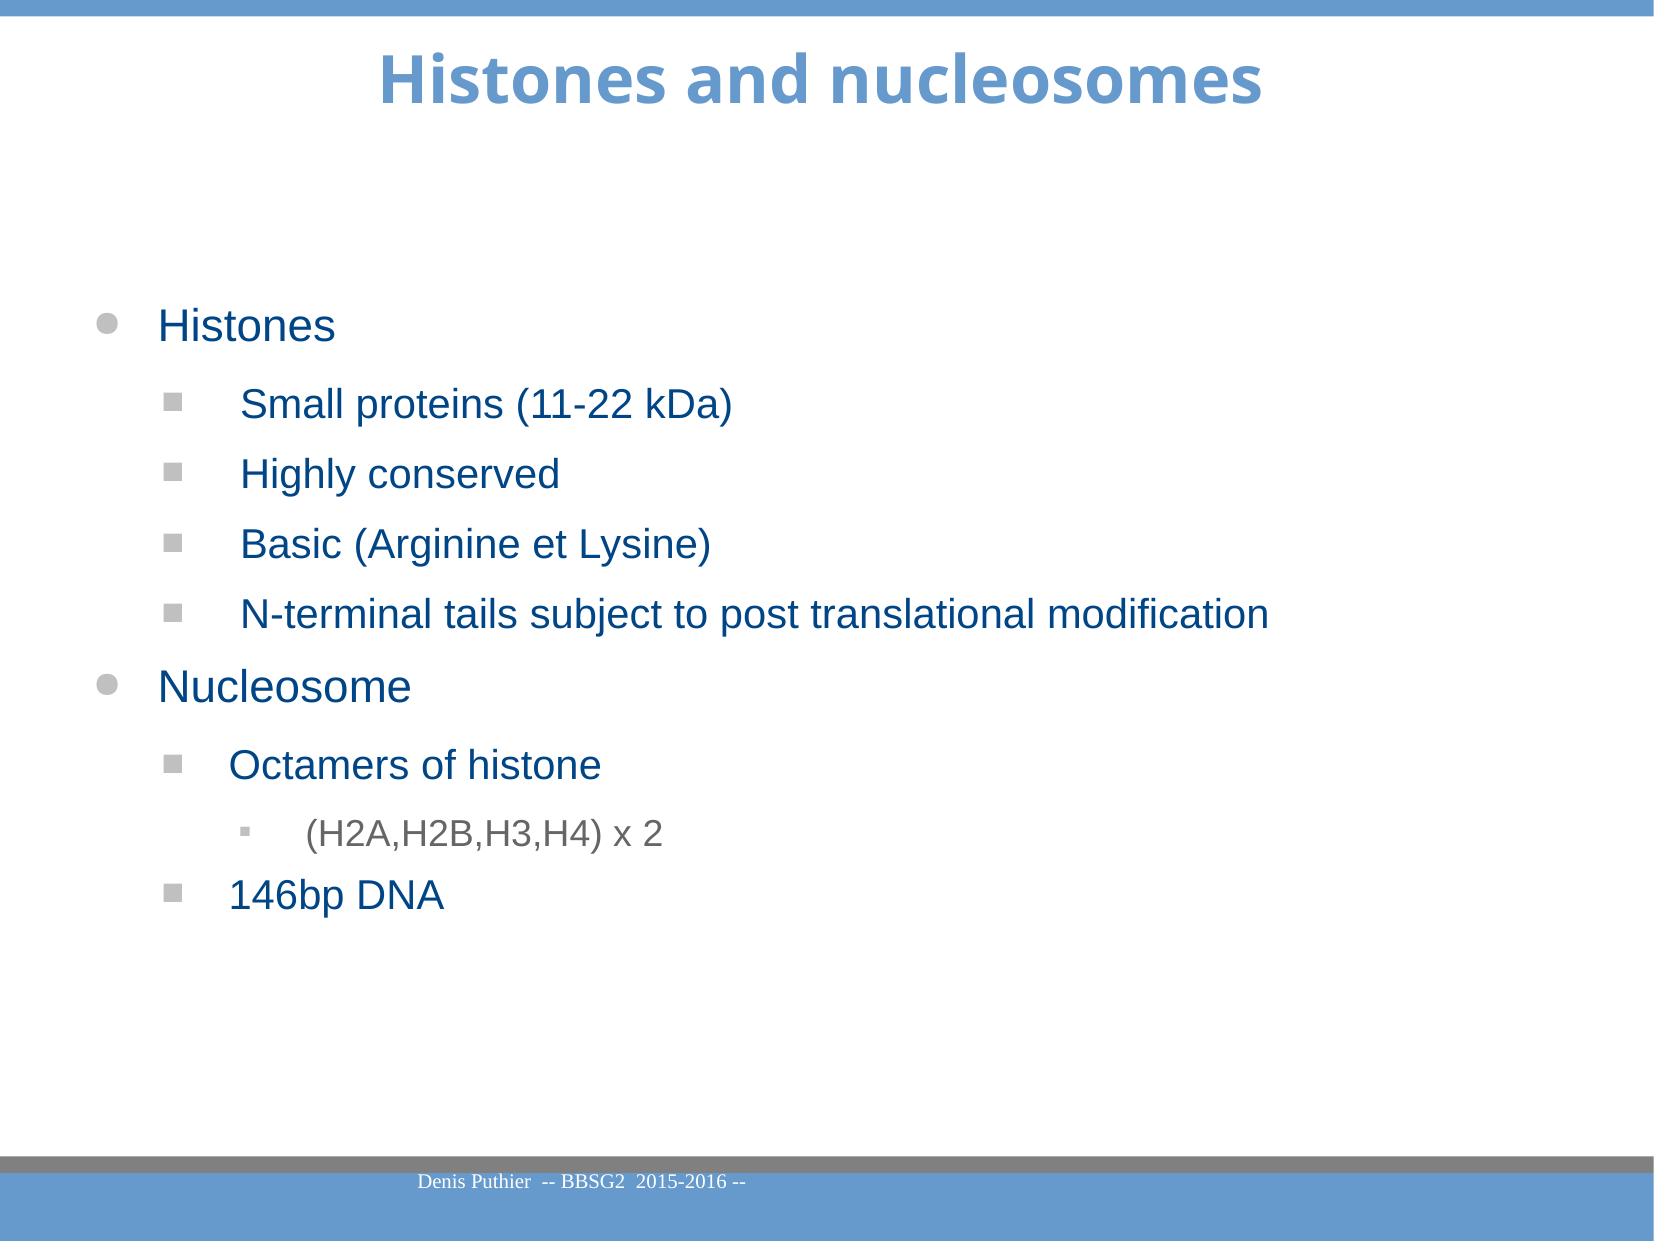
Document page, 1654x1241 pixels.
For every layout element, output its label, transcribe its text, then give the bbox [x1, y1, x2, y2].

list Histones Small proteins (11-22 kDa) Highly conserved Basic (Arginine et Lysine) N-terminal tails subject to post translational modification Nucleosome Octamers of histone (H2A,H2B,H3,H4) x 2 146bp DNA [75, 300, 1564, 1119]
title Histones and nucleosomes [76, 2, 1565, 154]
